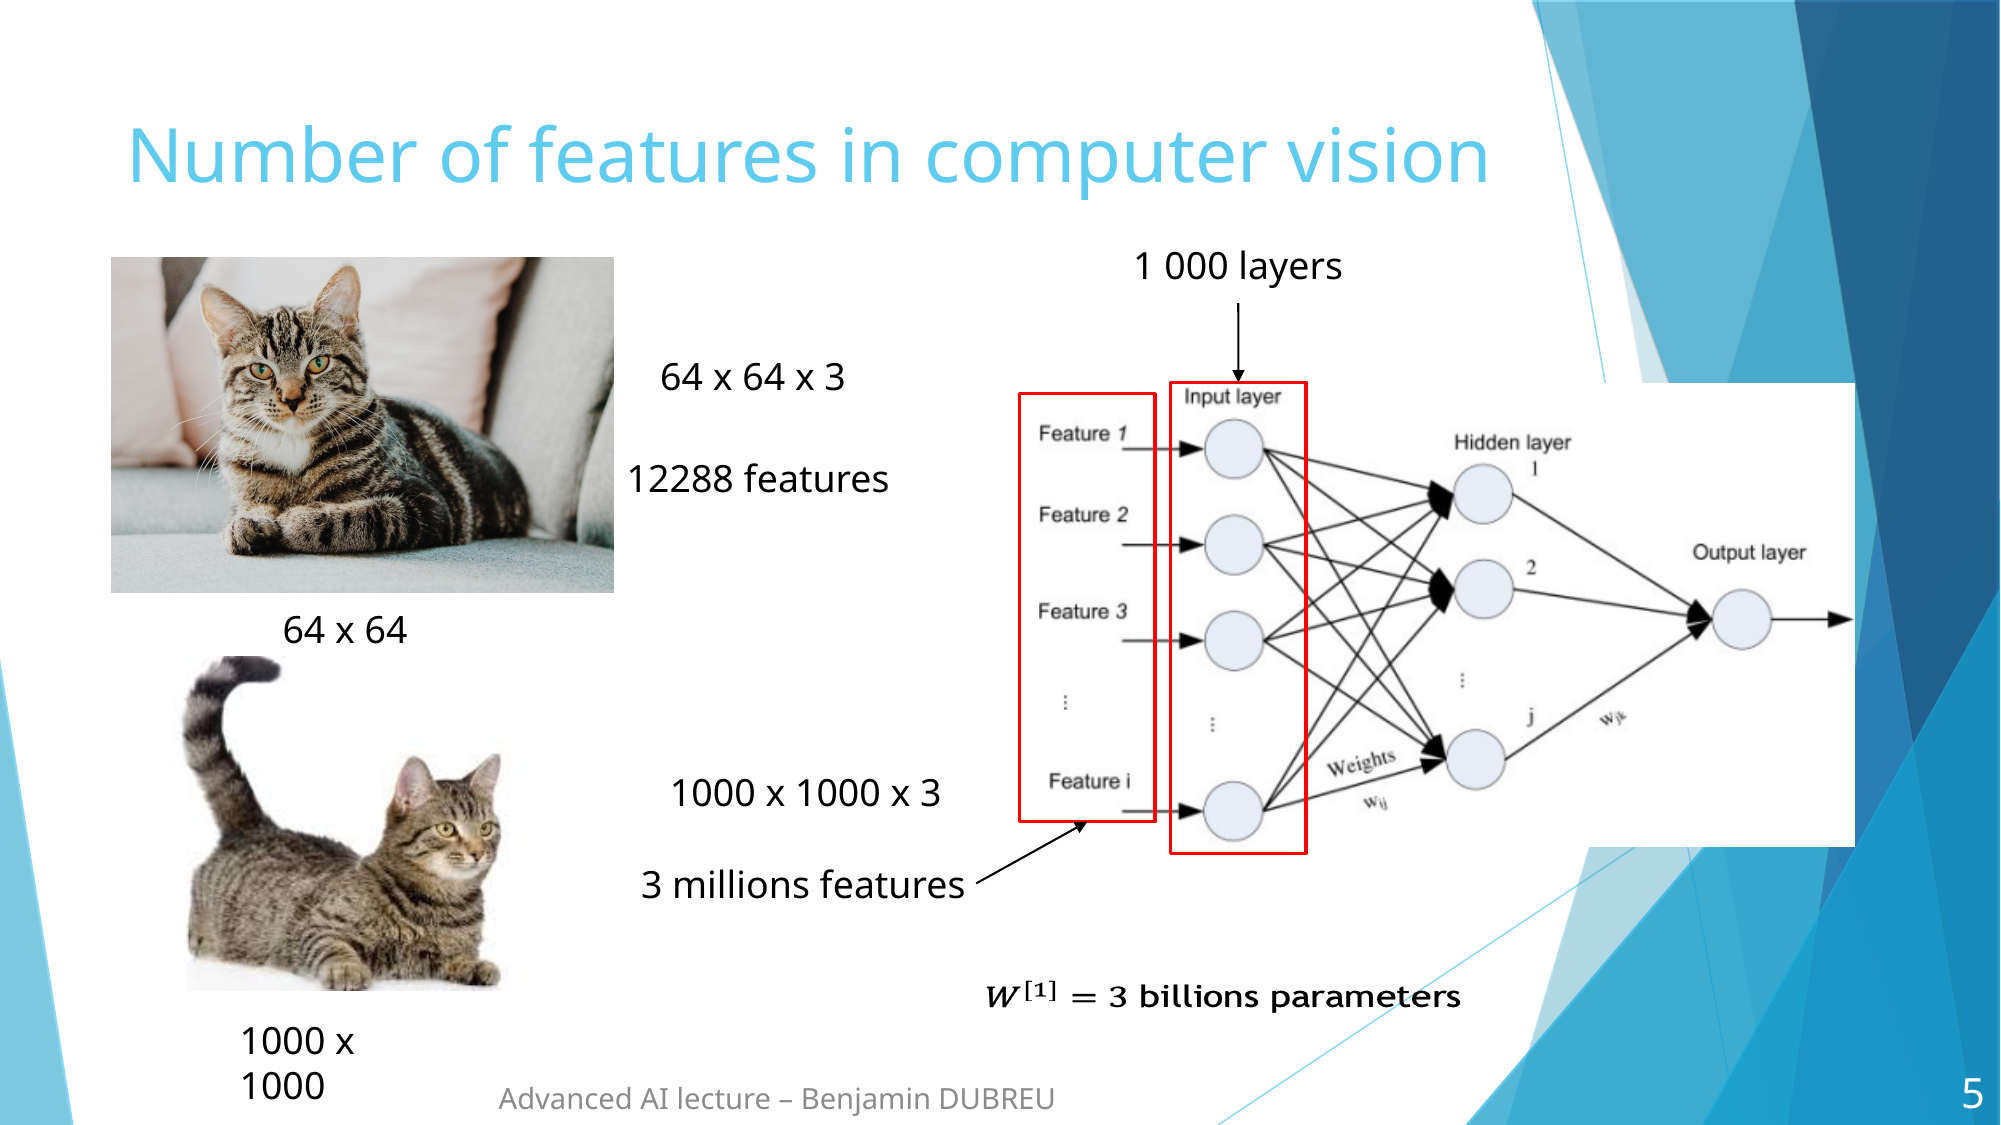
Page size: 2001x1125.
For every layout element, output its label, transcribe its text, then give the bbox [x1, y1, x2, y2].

text_box 1000 x 1000 [224, 1009, 466, 1115]
picture [1039, 823, 1075, 846]
picture [1039, 383, 1169, 847]
footer Advanced AI lecture – Benjamin DUBREU [483, 1067, 1517, 1125]
text_box 1 000 layers [1118, 234, 1359, 295]
picture [1308, 383, 1855, 847]
title Number of features in computer vision [111, 99, 1522, 317]
text_box 1000 x 1000 x 3 [655, 761, 1000, 822]
picture [111, 257, 614, 593]
text_box 3 millions features [626, 853, 981, 914]
slide_number <number> [1887, 1065, 2000, 1125]
text_box 12288 features [611, 448, 905, 508]
text_box [967, 969, 1482, 1032]
picture [1172, 384, 1304, 847]
text_box 64 x 64 x 3 [645, 345, 862, 406]
text_box 64 x 64 [267, 598, 423, 658]
picture [1039, 395, 1153, 820]
picture [131, 656, 594, 991]
